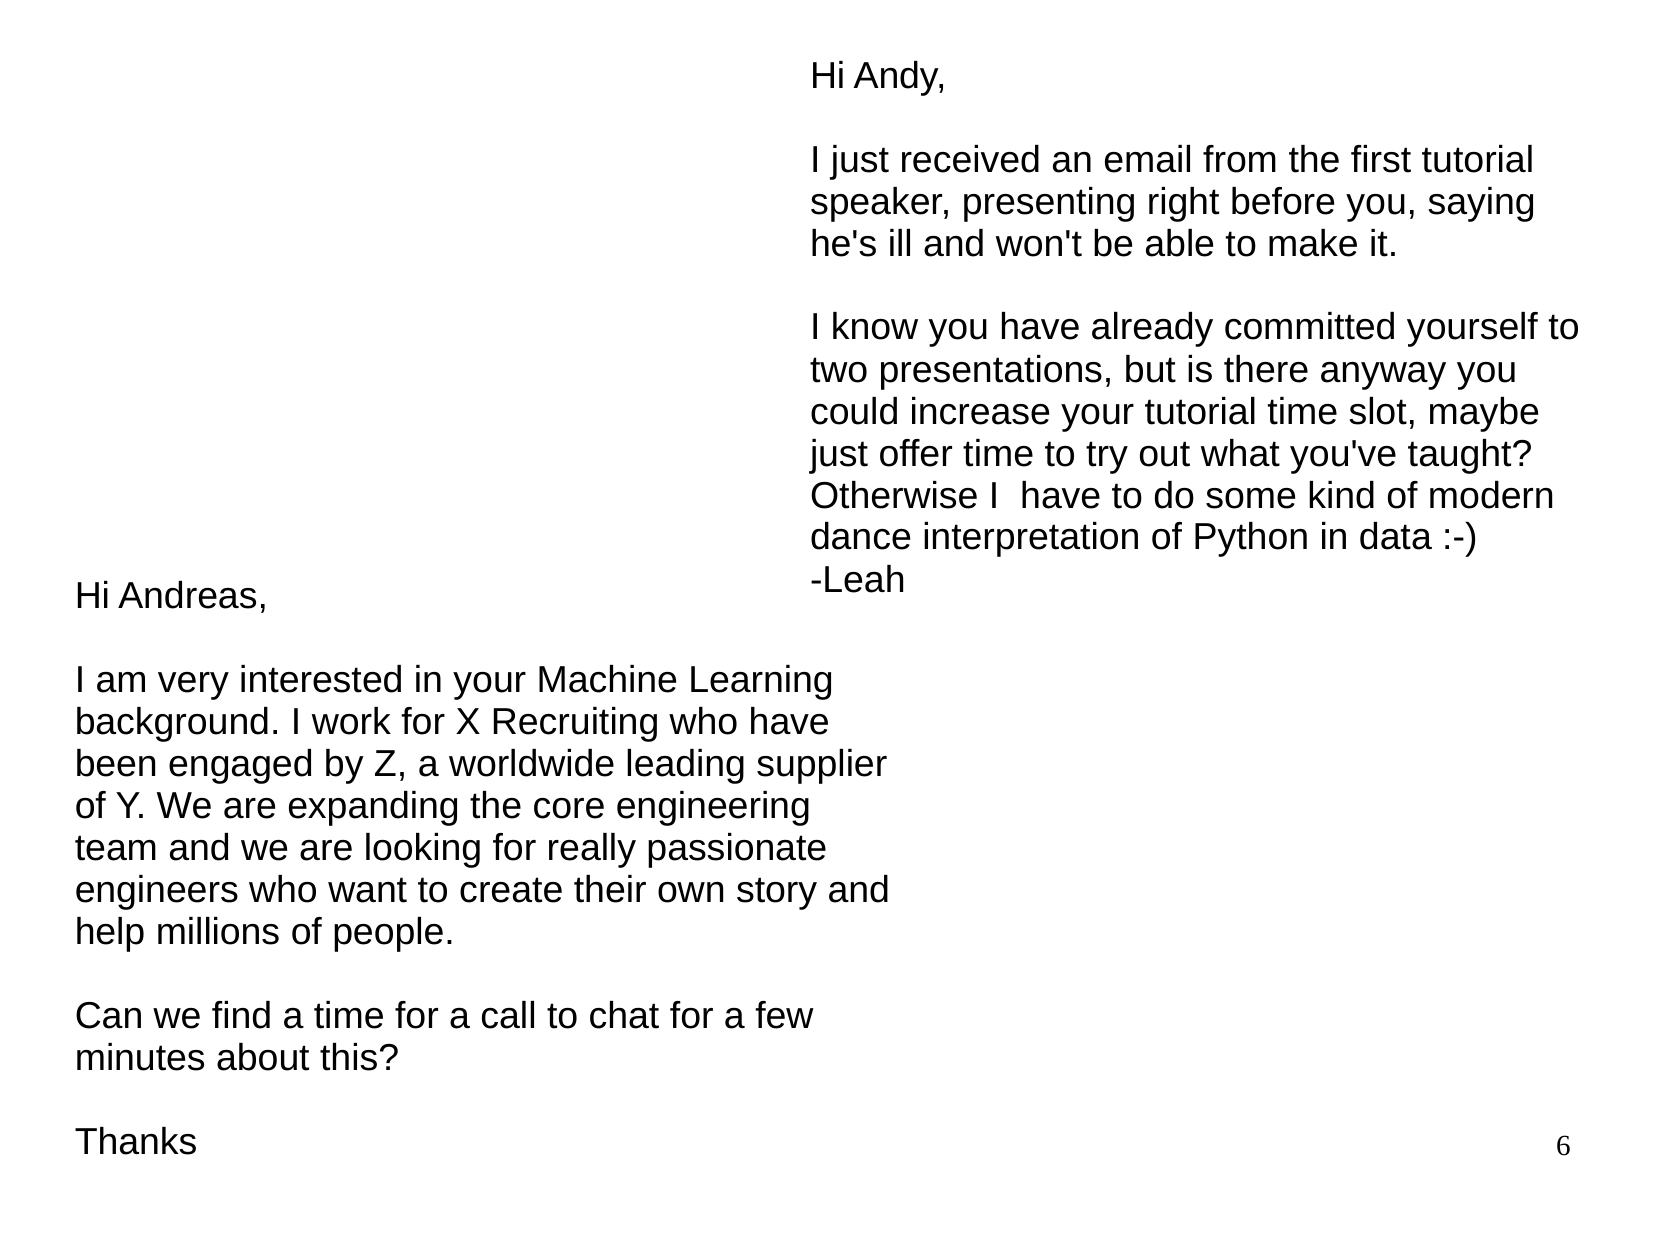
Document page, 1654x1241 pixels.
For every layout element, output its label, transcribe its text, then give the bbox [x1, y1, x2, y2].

subtitle Hi Andy, I just received an email from the first tutorial speaker, presenting right before you, saying he's ill and won't be able to make it. I know you have already committed yourself to two presentations, but is there anyway you could increase your tutorial time slot, maybe just offer time to try out what you've taught? Otherwise I have to do some kind of modern dance interpretation of Python in data :-) -Leah [810, 54, 1606, 601]
text_box Hi Andreas, I am very interested in your Machine Learning background. I work for X Recruiting who have been engaged by Z, a worldwide leading supplier of Y. We are expanding the core engineering team and we are looking for really passionate engineers who want to create their own story and help millions of people. Can we find a time for a call to chat for a few minutes about this? Thanks [60, 567, 916, 1171]
